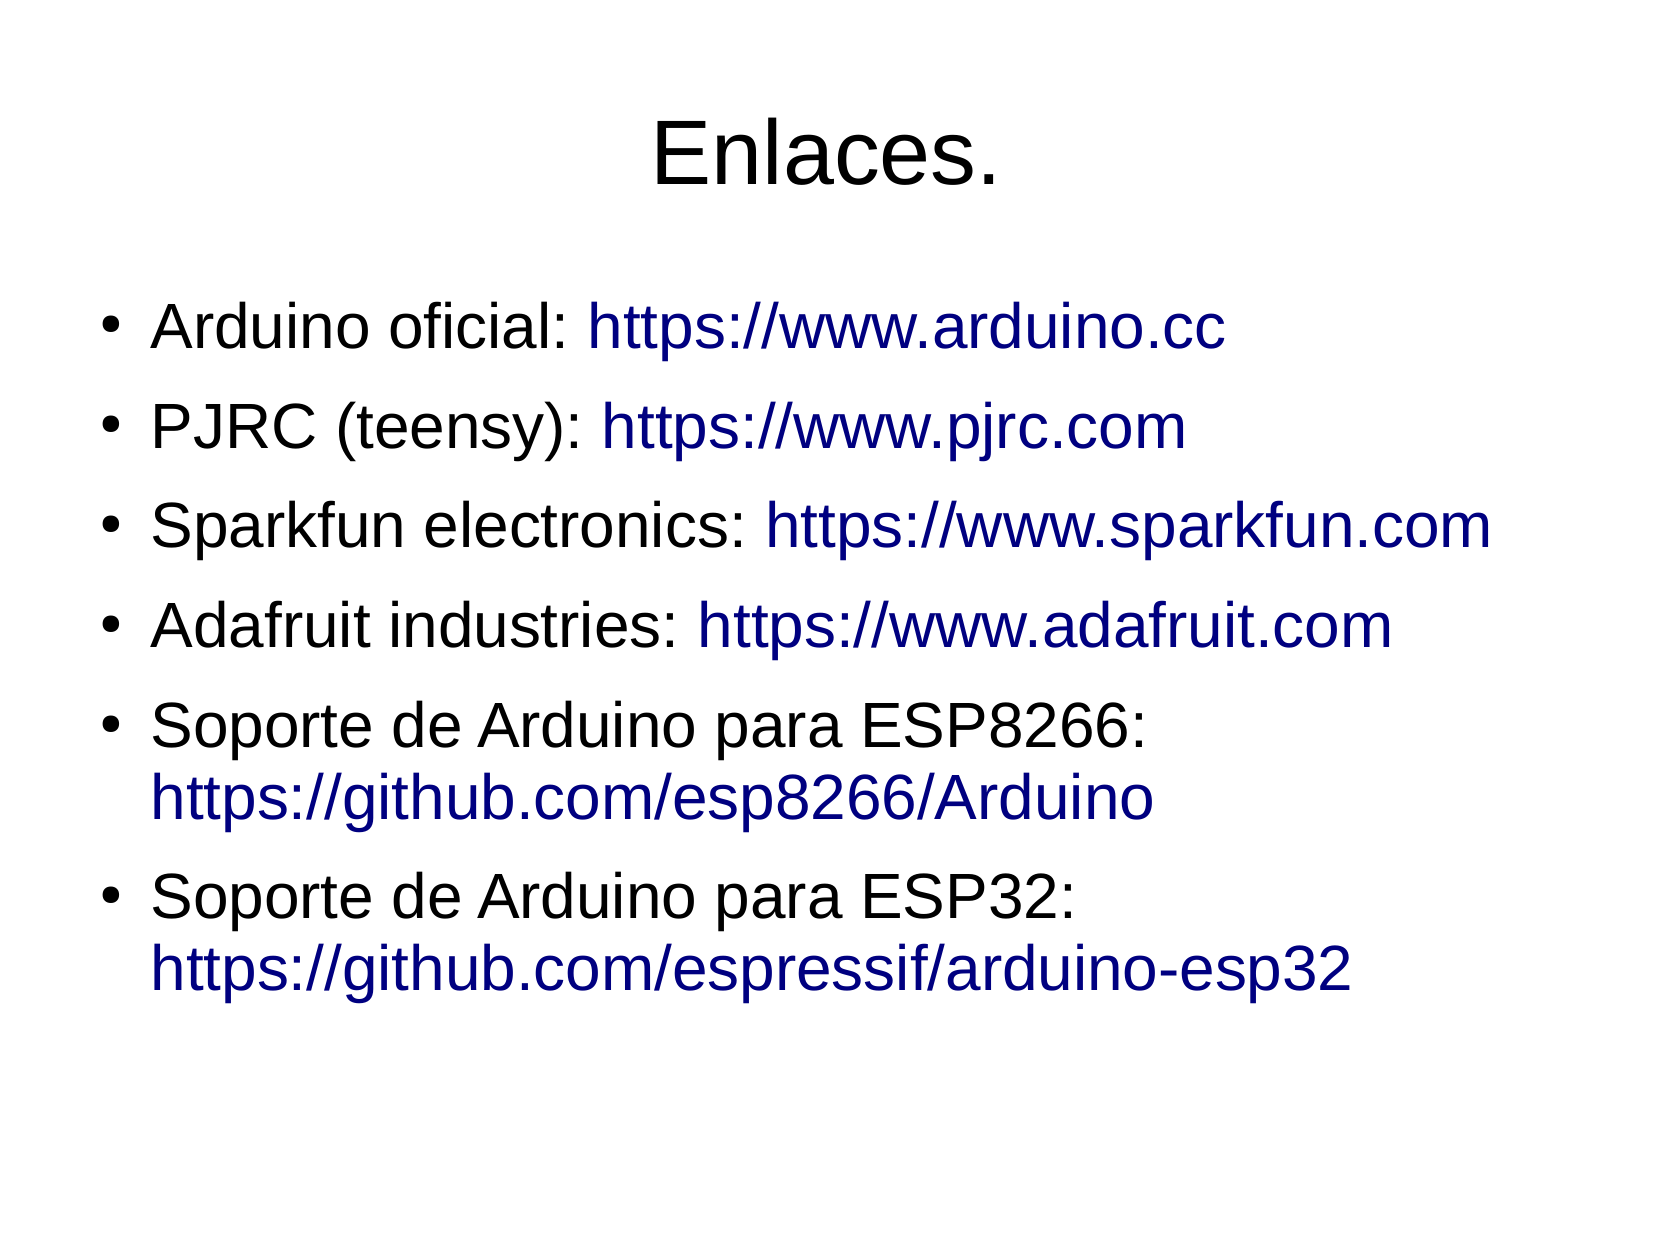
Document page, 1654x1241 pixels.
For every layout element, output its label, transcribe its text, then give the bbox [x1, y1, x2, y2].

list Arduino oficial: https://www.arduino.cc PJRC (teensy): https://www.pjrc.com Sparkfun electronics: https://www.sparkfun.com Adafruit industries: https://www.adafruit.com Soporte de Arduino para ESP8266: https://github.com/esp8266/Arduino Soporte de Arduino para ESP32: https://github.com/espressif/arduino-esp32 [82, 290, 1571, 1010]
title Enlaces. [82, 49, 1571, 257]
